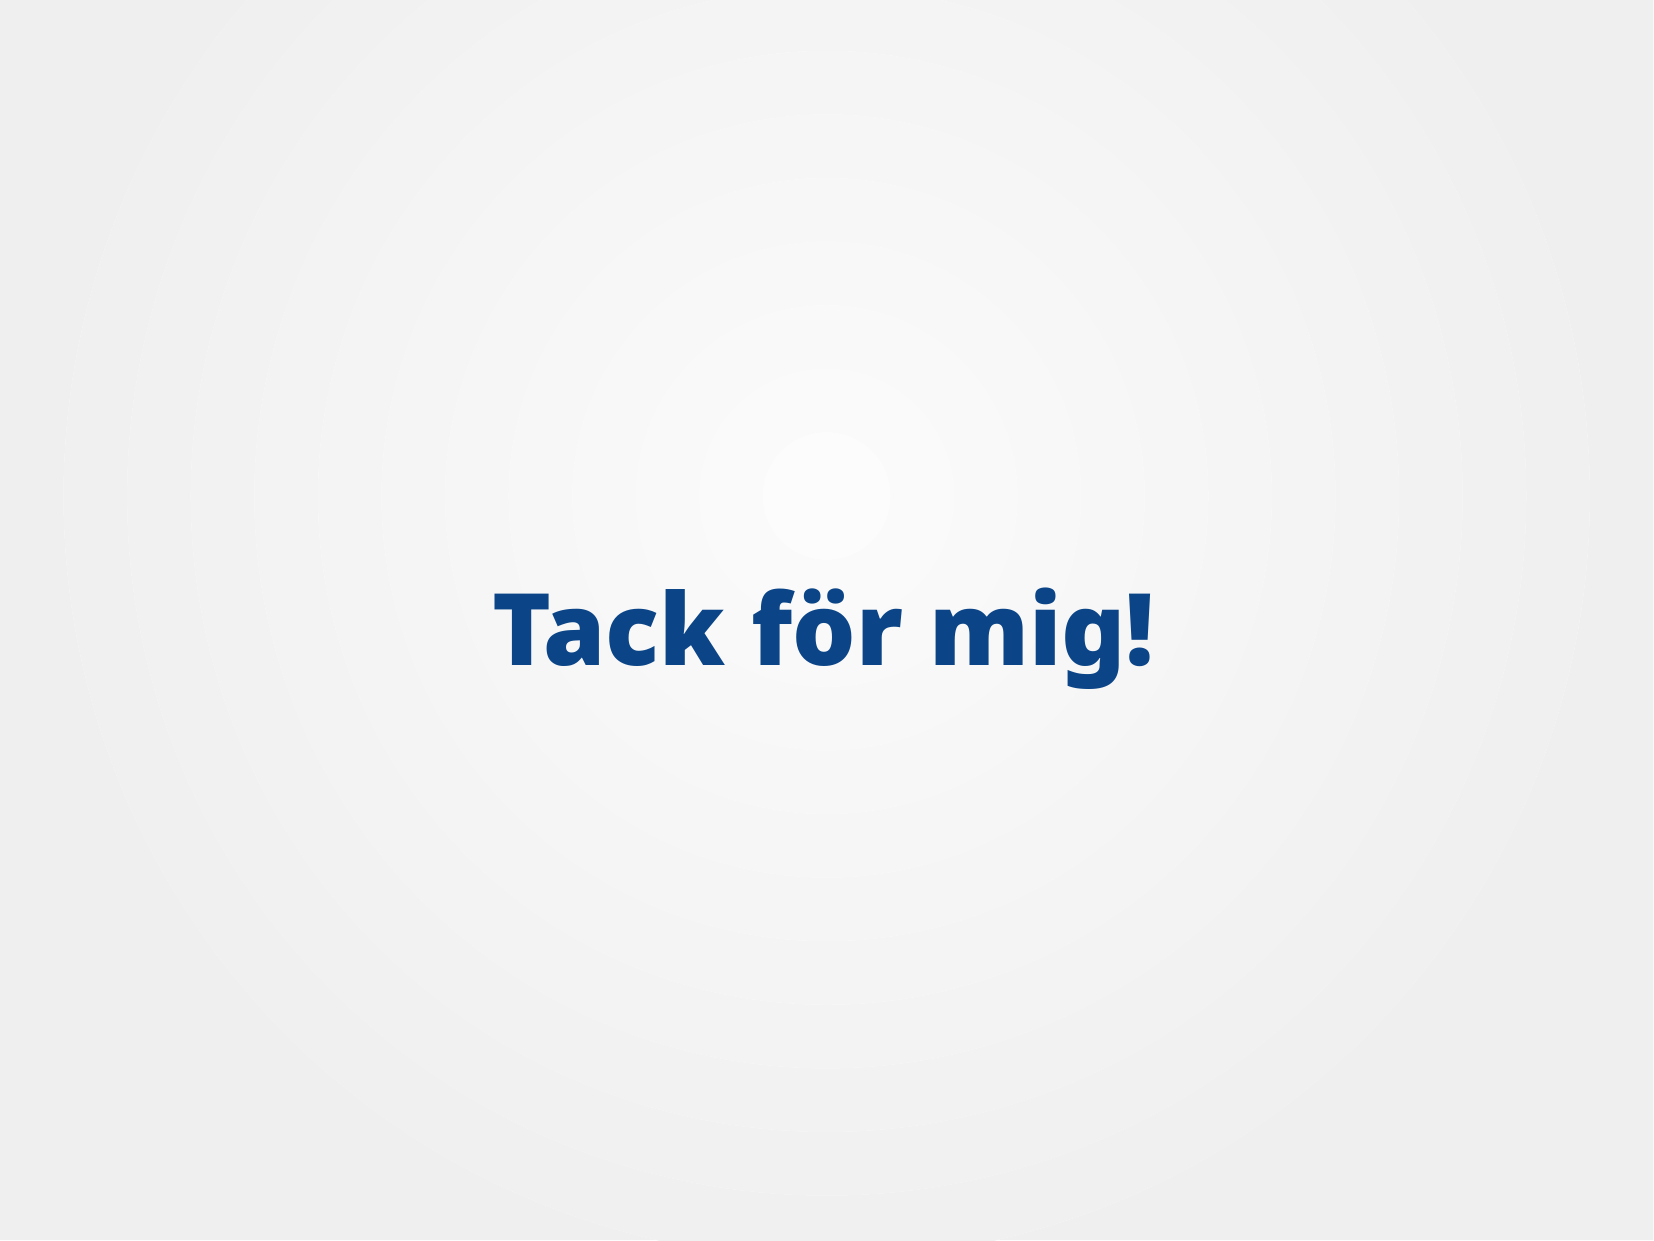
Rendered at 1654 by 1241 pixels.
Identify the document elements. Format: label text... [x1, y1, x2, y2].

subtitle Tack för mig! [82, 80, 1565, 1172]
